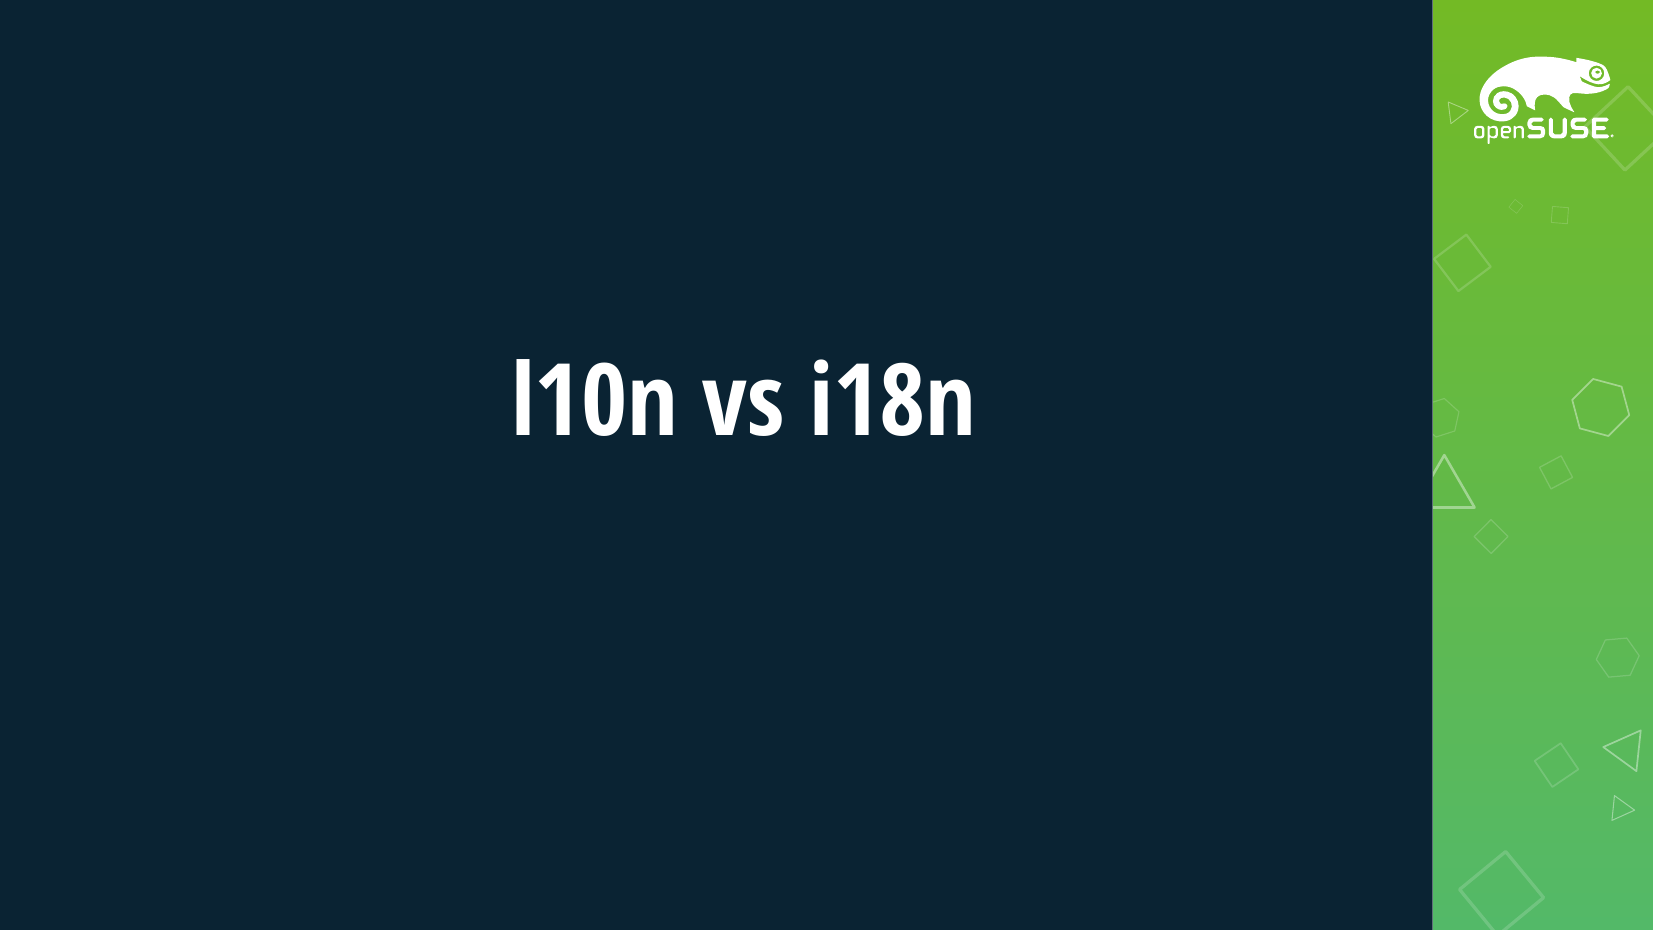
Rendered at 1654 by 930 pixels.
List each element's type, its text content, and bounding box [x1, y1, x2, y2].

subtitle l10n vs i18n [82, 37, 1336, 757]
